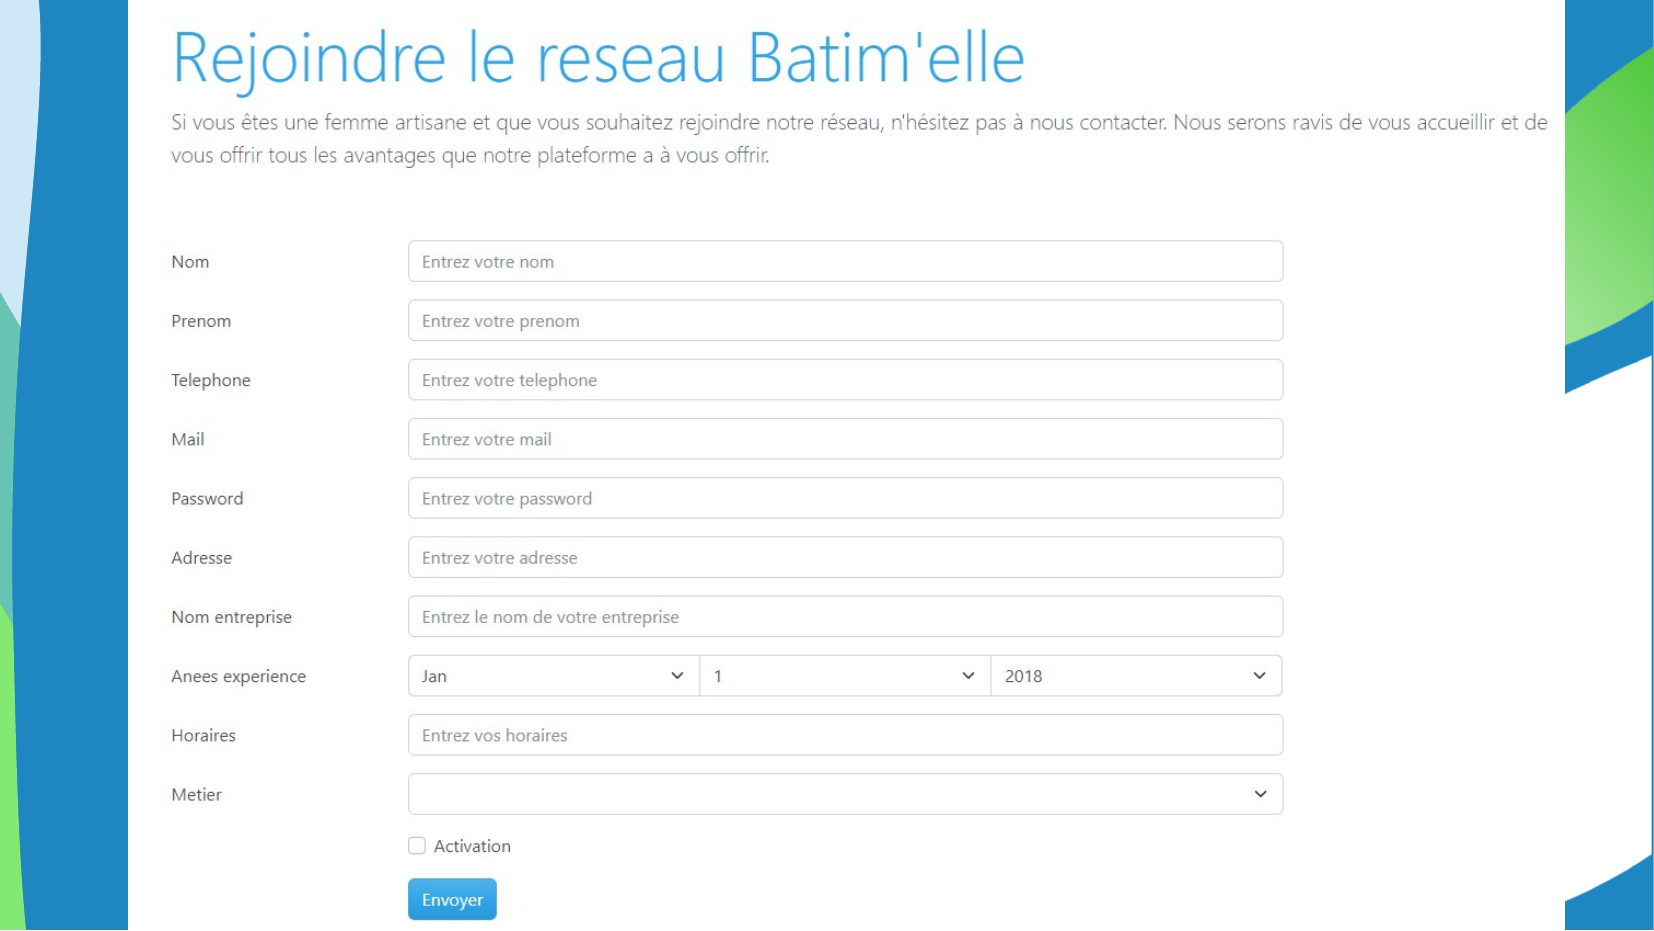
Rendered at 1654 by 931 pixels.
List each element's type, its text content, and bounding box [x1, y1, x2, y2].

text_box <numéro> [1490, 860, 1654, 931]
picture [128, 0, 1654, 931]
